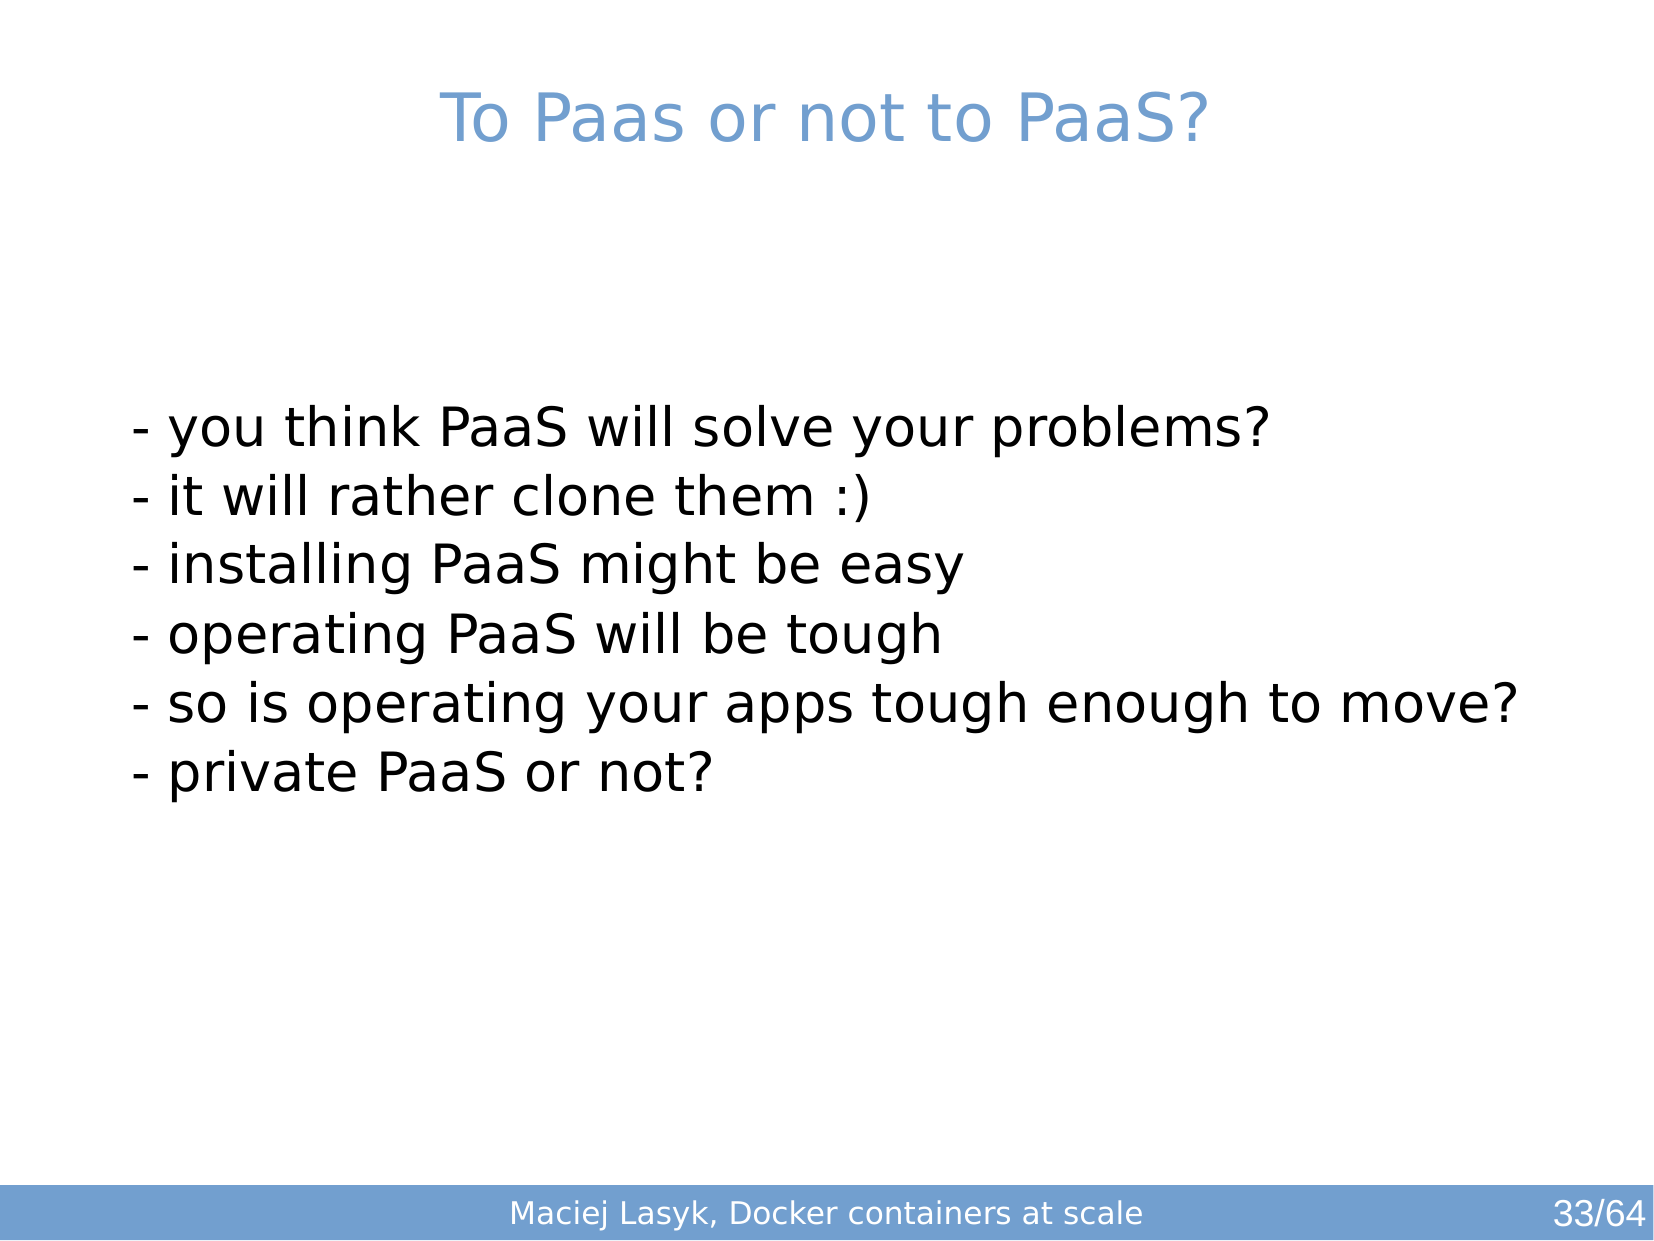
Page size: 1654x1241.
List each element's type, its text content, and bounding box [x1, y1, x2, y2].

text_box 33/64 [1527, 1185, 1654, 1241]
text_box - you think PaaS will solve your problems? - it will rather clone them :) - installing PaaS might be easy - operating PaaS will be tough - so is operating your apps tough enough to move? - private PaaS or not? [116, 388, 1538, 812]
text_box Maciej Lasyk, Docker containers at scale [494, 1188, 1160, 1240]
text_box [0, 1185, 1527, 1241]
text_box To Paas or not to PaaS? [426, 72, 1228, 166]
